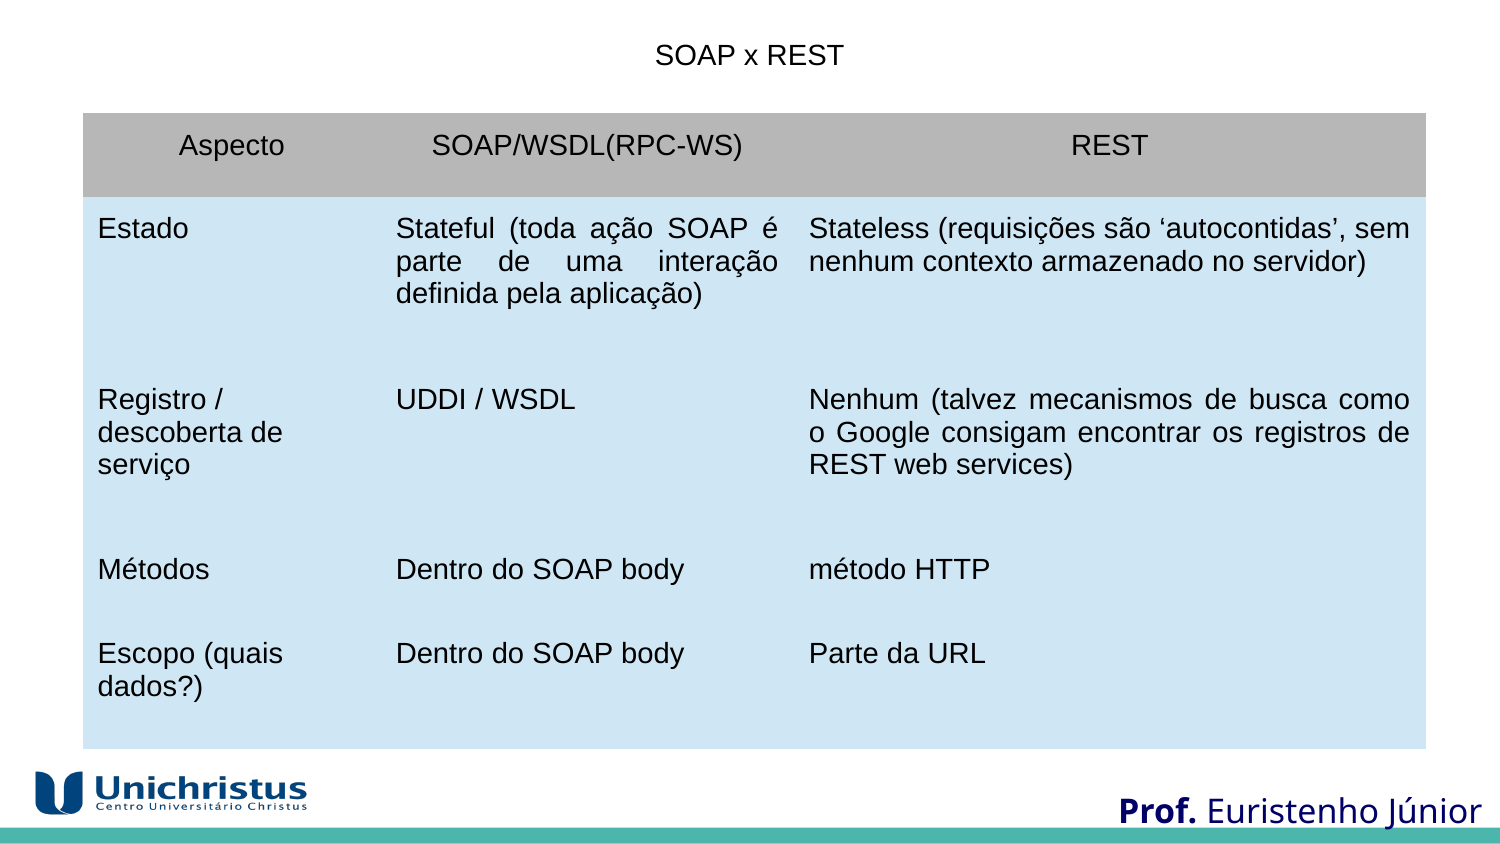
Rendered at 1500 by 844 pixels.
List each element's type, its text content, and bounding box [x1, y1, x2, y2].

table_cell método HTTP [794, 539, 1426, 622]
table_cell Stateful (toda ação SOAP é parte de uma interação definida pela aplicação) [381, 197, 794, 368]
table_cell Registro / descoberta de serviço [83, 368, 381, 539]
table_cell Dentro do SOAP body [381, 622, 794, 749]
table_cell Dentro do SOAP body [381, 539, 794, 622]
table_cell Métodos [83, 539, 381, 622]
title SOAP x REST [51, 20, 1449, 137]
table_header Aspecto [83, 113, 381, 197]
table_cell Stateless (requisições são ‘autocontidas’, sem nenhum contexto armazenado no servidor) [794, 197, 1426, 368]
table_cell Parte da URL [794, 622, 1426, 749]
picture [31, 769, 311, 816]
text_box Prof. Euristenho Júnior [1103, 779, 1500, 835]
table_header SOAP/WSDL(RPC-WS) [381, 113, 794, 197]
table_cell Estado [83, 197, 381, 368]
table_cell Nenhum (talvez mecanismos de busca como o Google consigam encontrar os registros de REST web services) [794, 368, 1426, 539]
table_cell UDDI / WSDL [381, 368, 794, 539]
table_cell Escopo (quais dados?) [83, 622, 381, 749]
table_header REST [794, 113, 1426, 197]
list [51, 152, 1449, 750]
